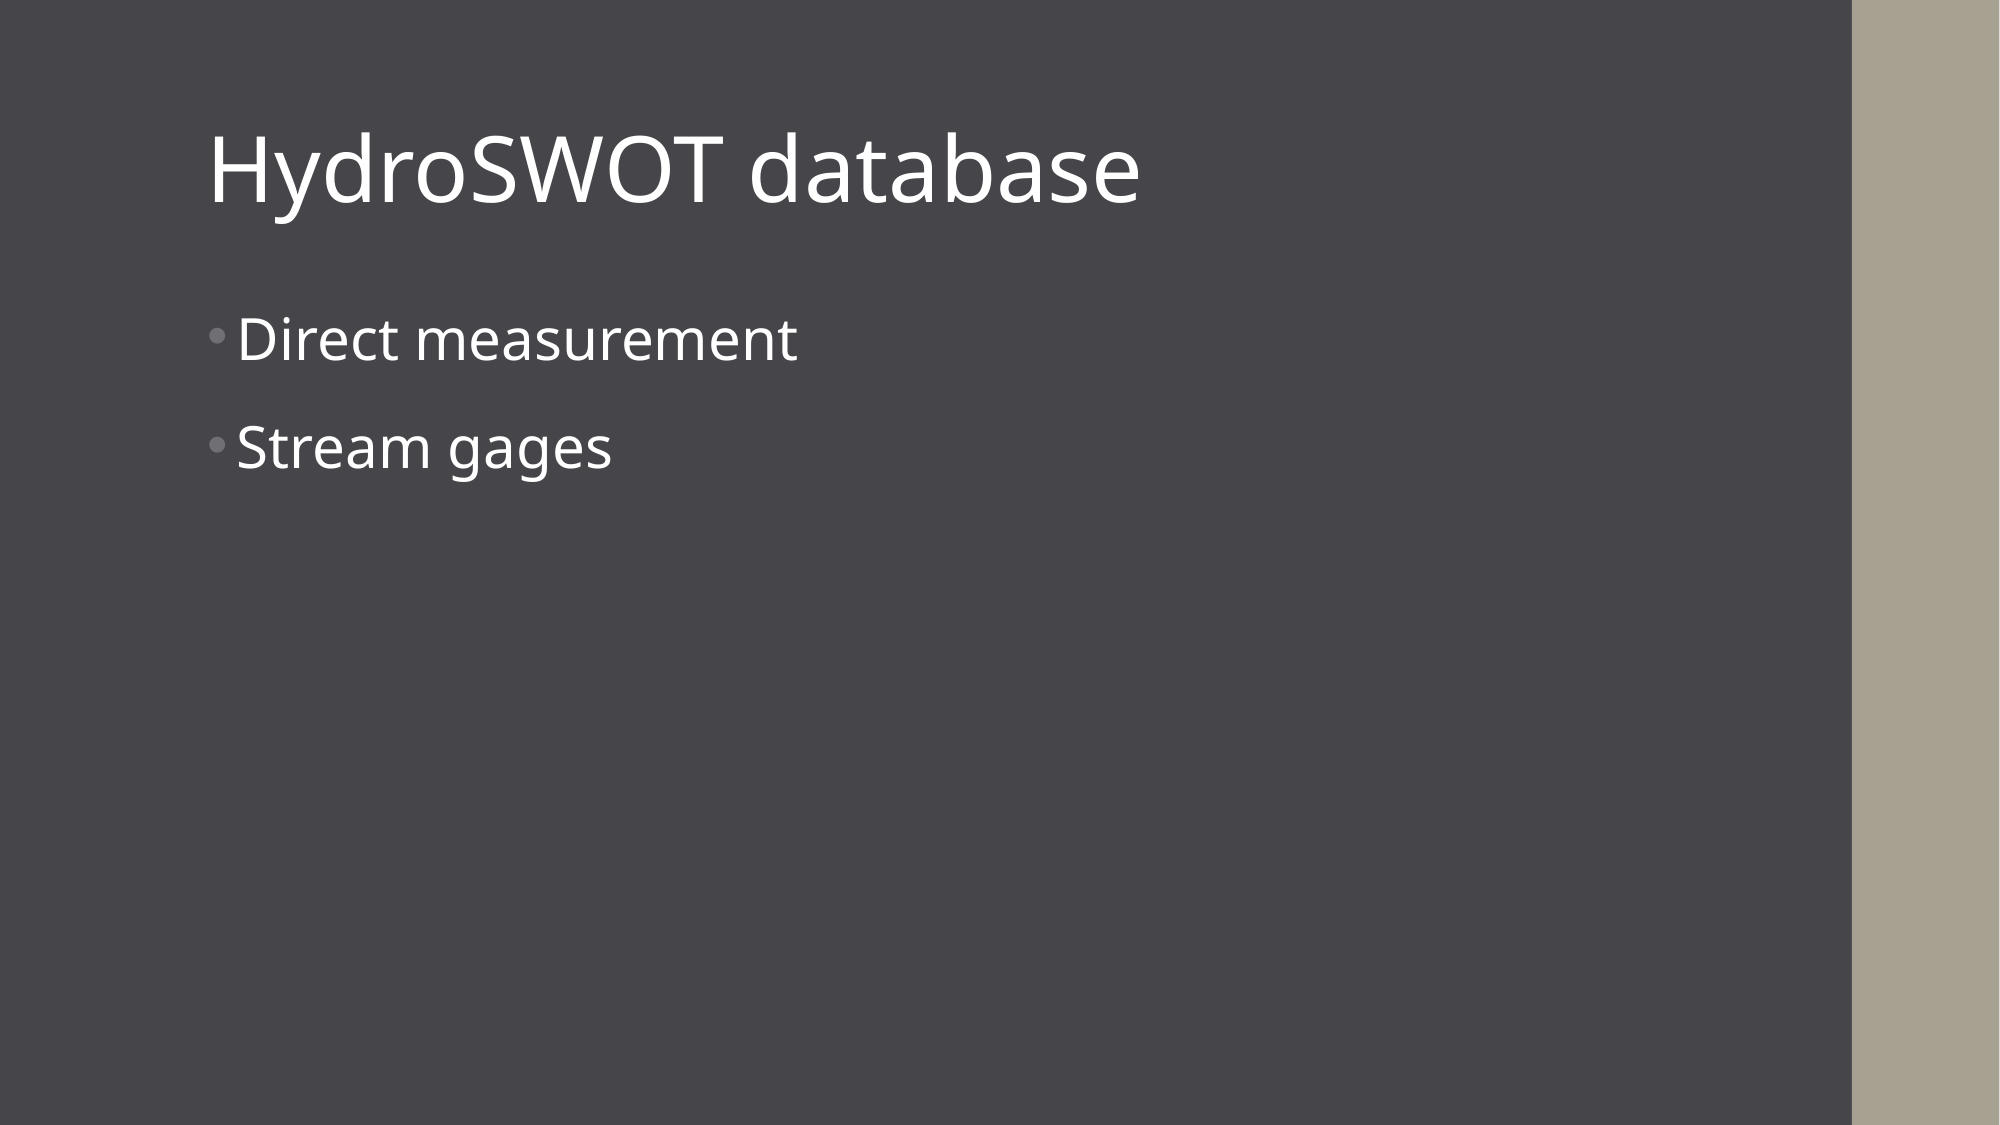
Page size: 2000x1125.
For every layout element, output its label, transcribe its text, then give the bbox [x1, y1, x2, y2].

list Direct measurement Stream gages [206, 299, 1617, 1014]
title HydroSWOT database [206, 60, 1797, 278]
